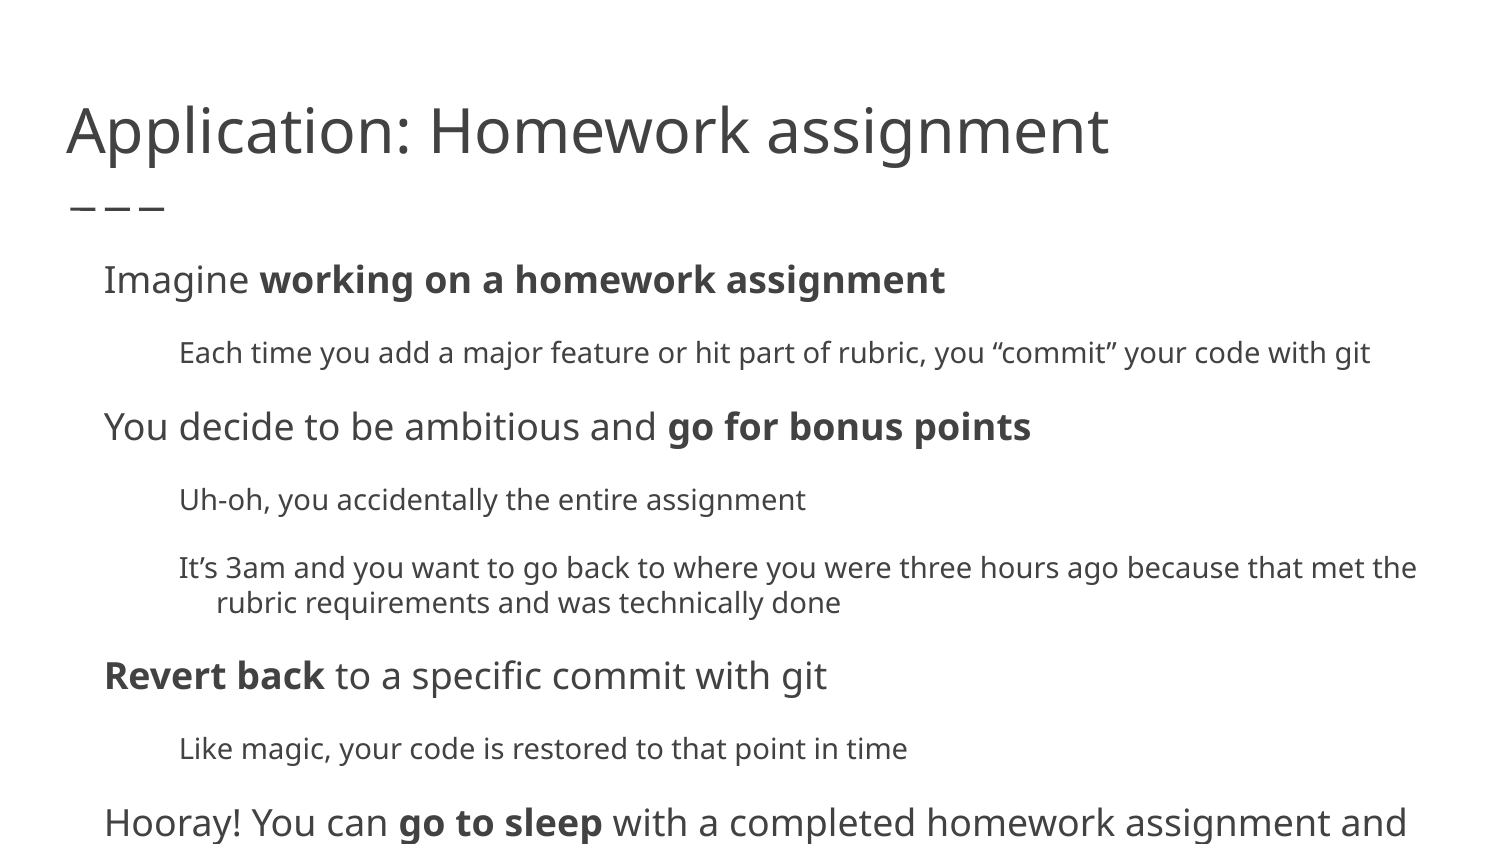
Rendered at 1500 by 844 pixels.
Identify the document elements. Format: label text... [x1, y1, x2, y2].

list Imagine working on a homework assignment Each time you add a major feature or hit part of rubric, you “commit” your code with git You decide to be ambitious and go for bonus points Uh-oh, you accidentally the entire assignment It’s 3am and you want to go back to where you were three hours ago because that met the rubric requirements and was technically done Revert back to a specific commit with git Like magic, your code is restored to that point in time Hooray! You can go to sleep with a completed homework assignment and secret disappointment over not getting the bonus [51, 240, 1449, 750]
title Application: Homework assignment [51, 61, 1449, 182]
